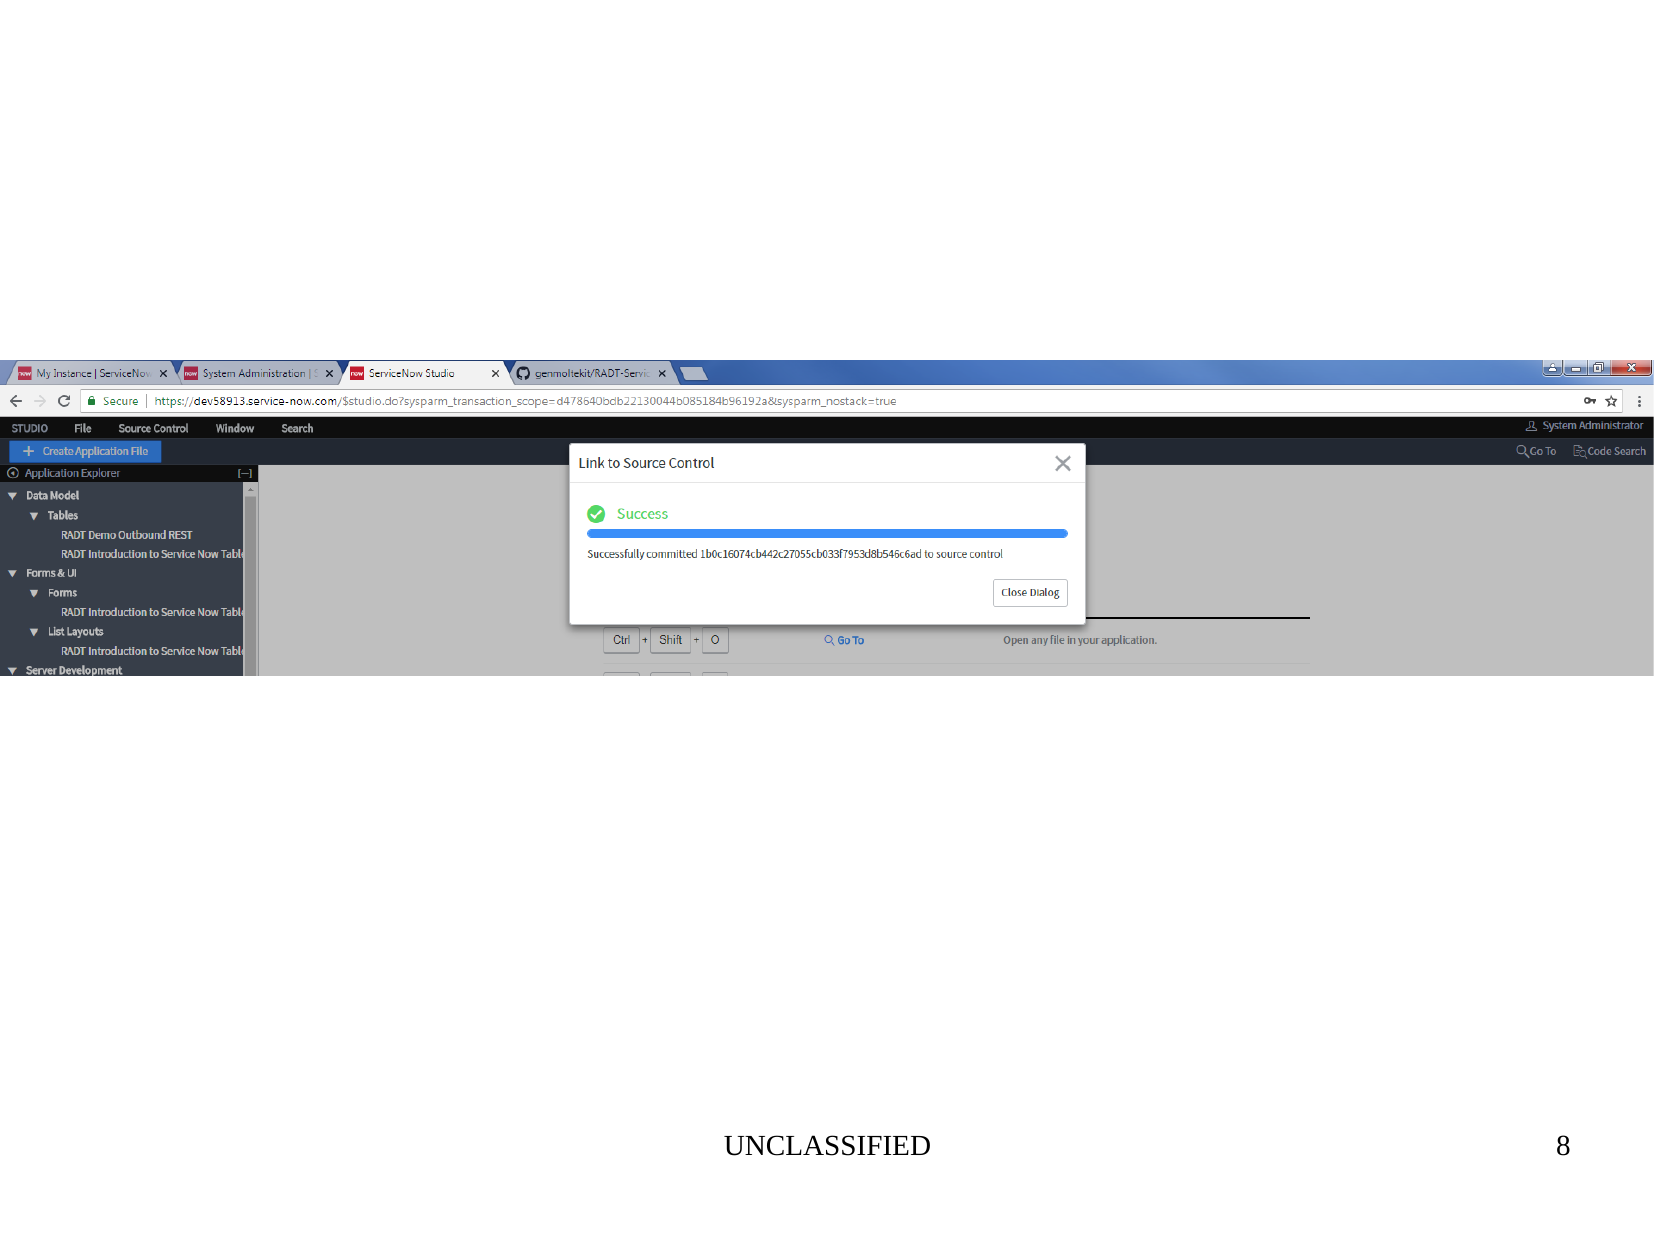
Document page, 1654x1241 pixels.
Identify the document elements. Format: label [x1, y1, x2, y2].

picture [0, 360, 1654, 676]
